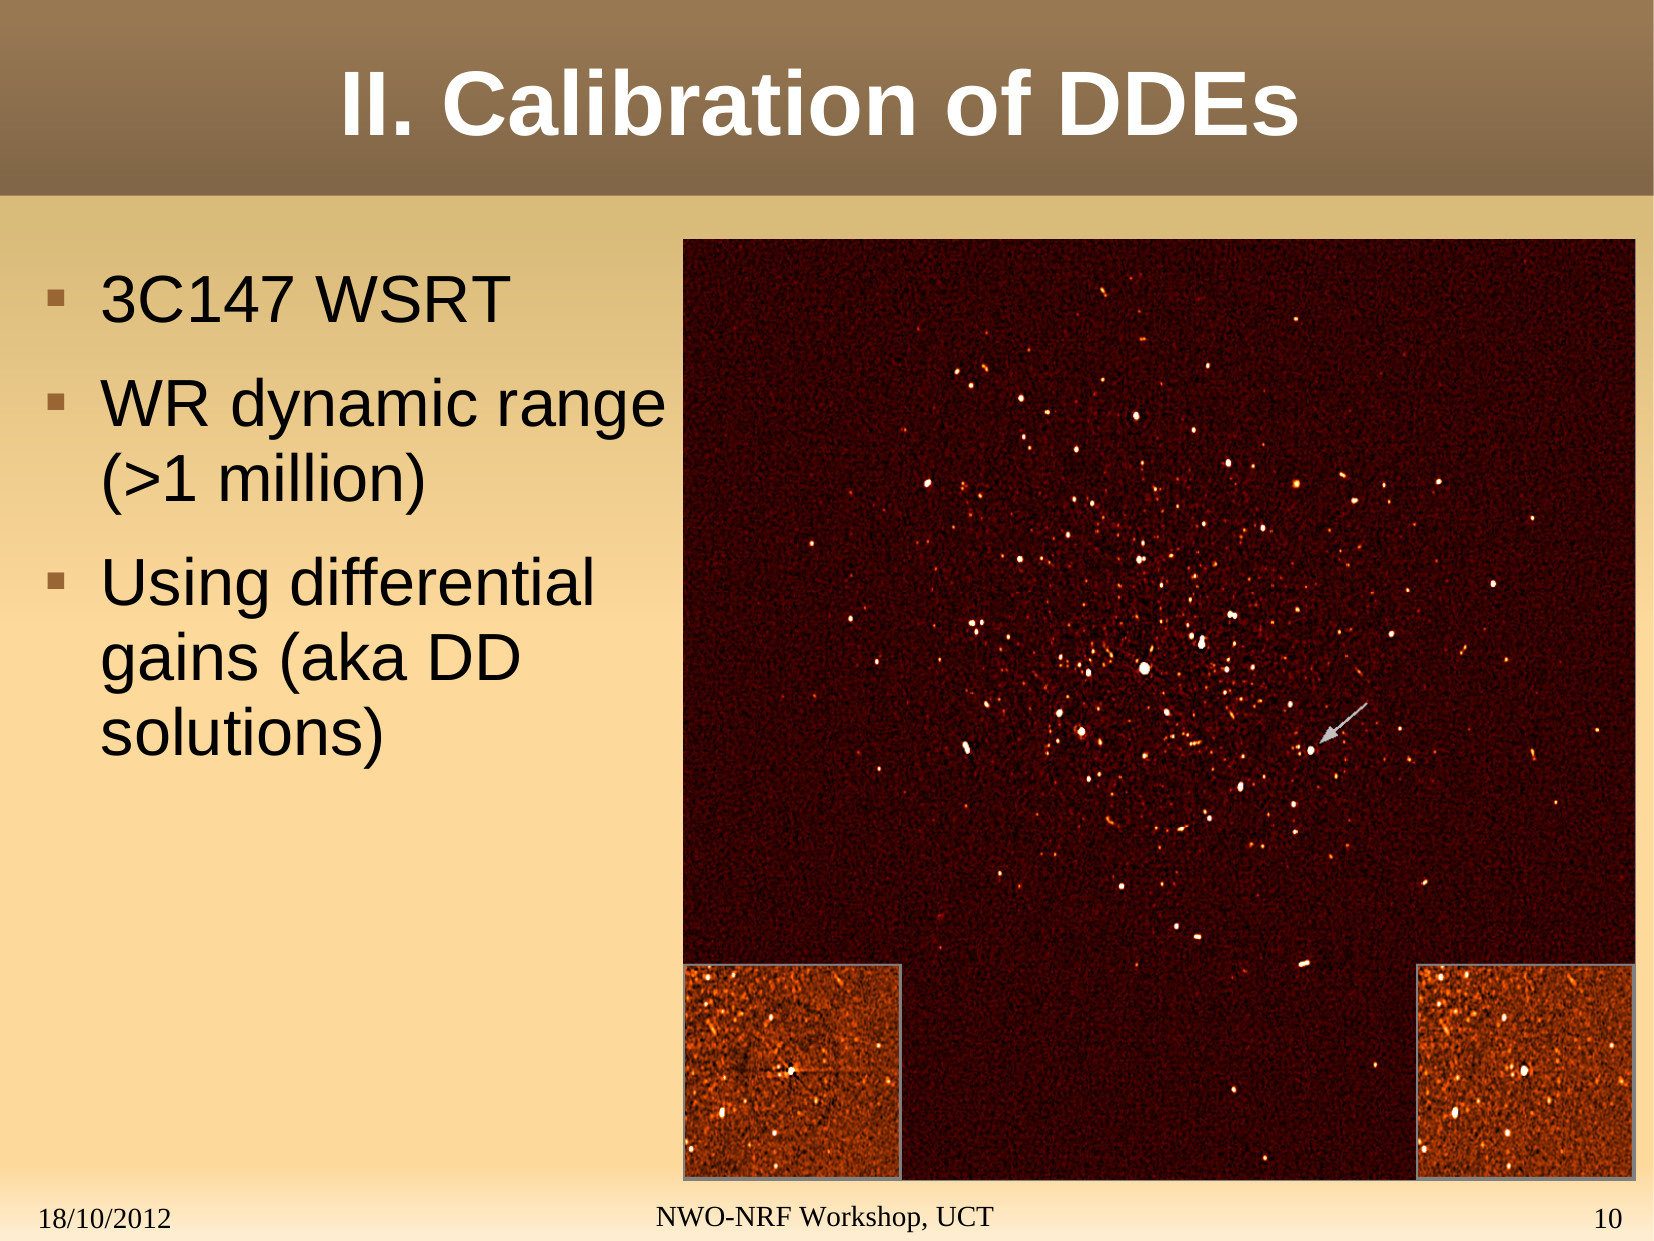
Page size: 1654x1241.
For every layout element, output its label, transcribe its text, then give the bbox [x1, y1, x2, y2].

list 3C147 WSRT WR dynamic range (>1 million) Using differential gains (aka DD solutions) [30, 261, 683, 1081]
picture [0, 0, 1654, 1241]
title II. Calibration of DDEs [76, 0, 1565, 208]
